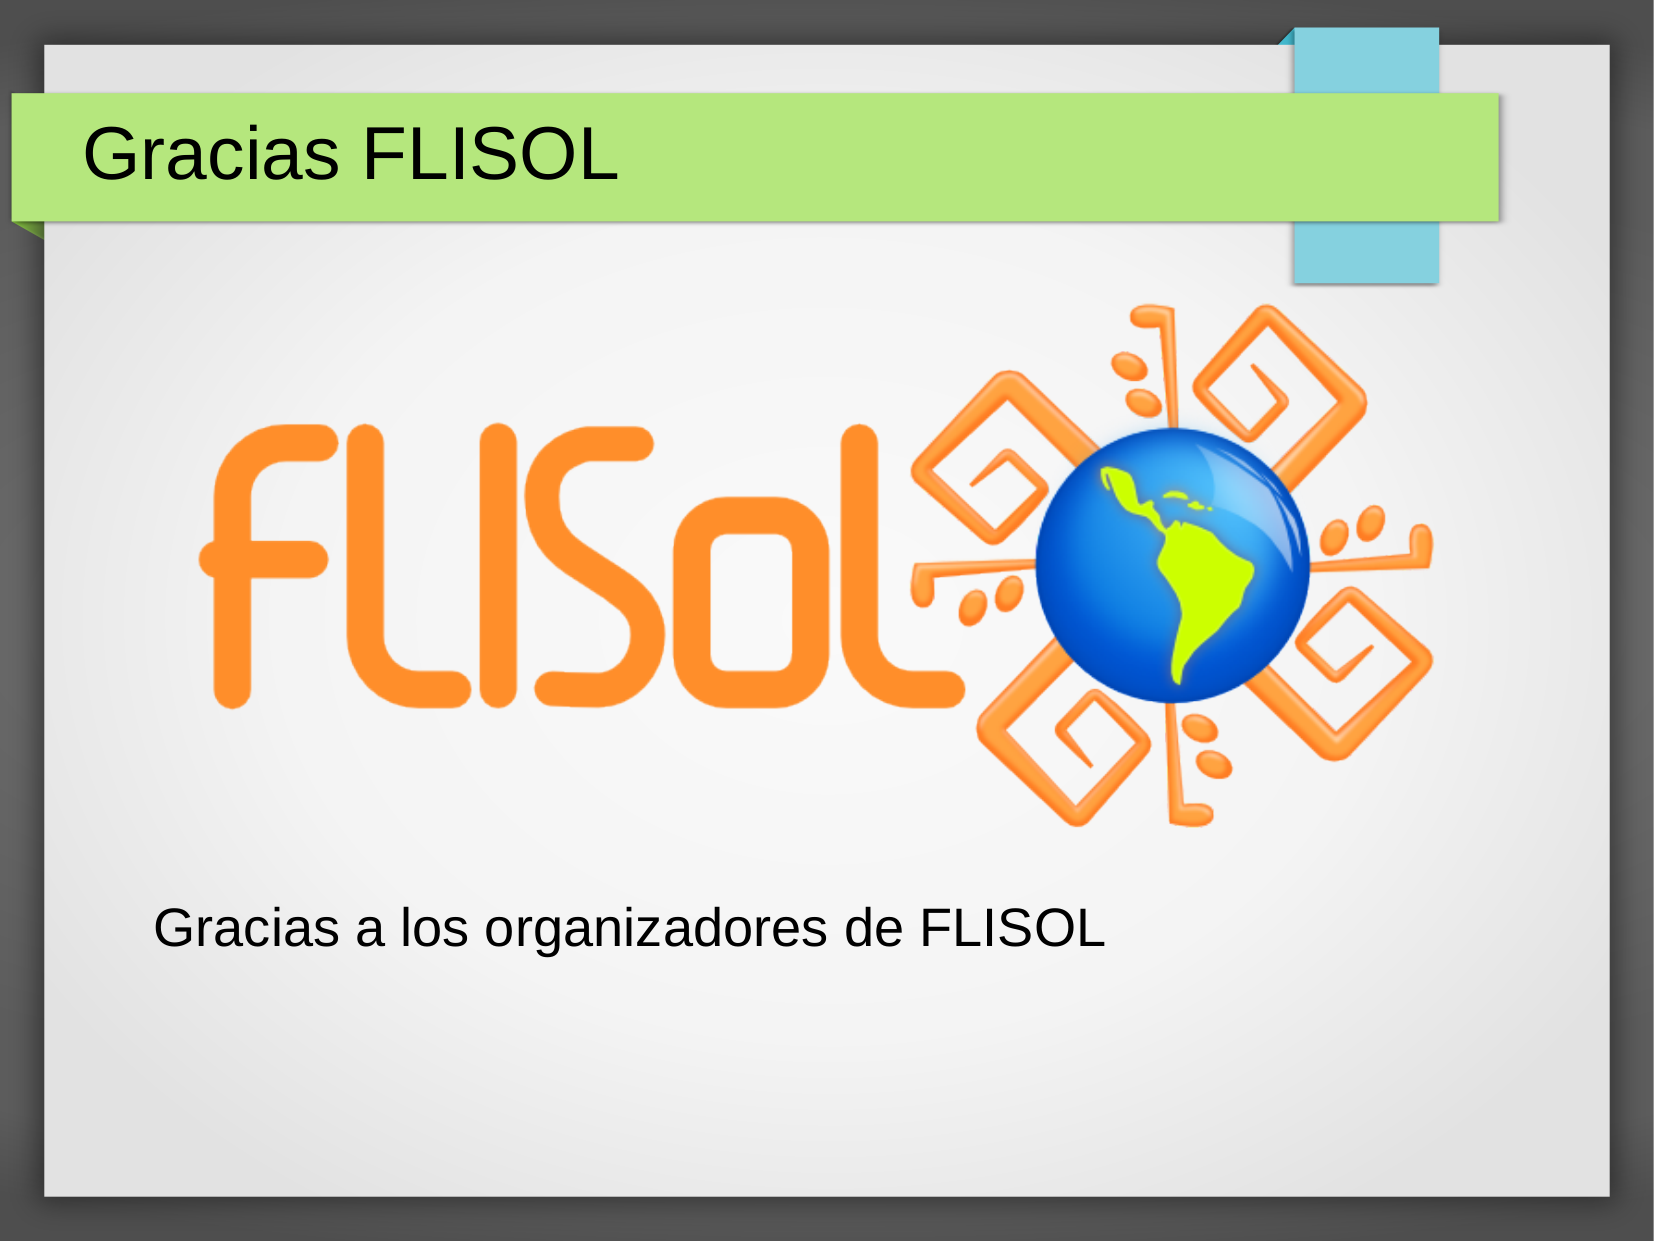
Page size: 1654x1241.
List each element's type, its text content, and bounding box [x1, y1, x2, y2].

picture [0, 0, 1654, 1241]
list Gracias a los organizadores de FLISOL [82, 897, 1571, 1015]
title Gracias FLISOL [82, 94, 1264, 213]
